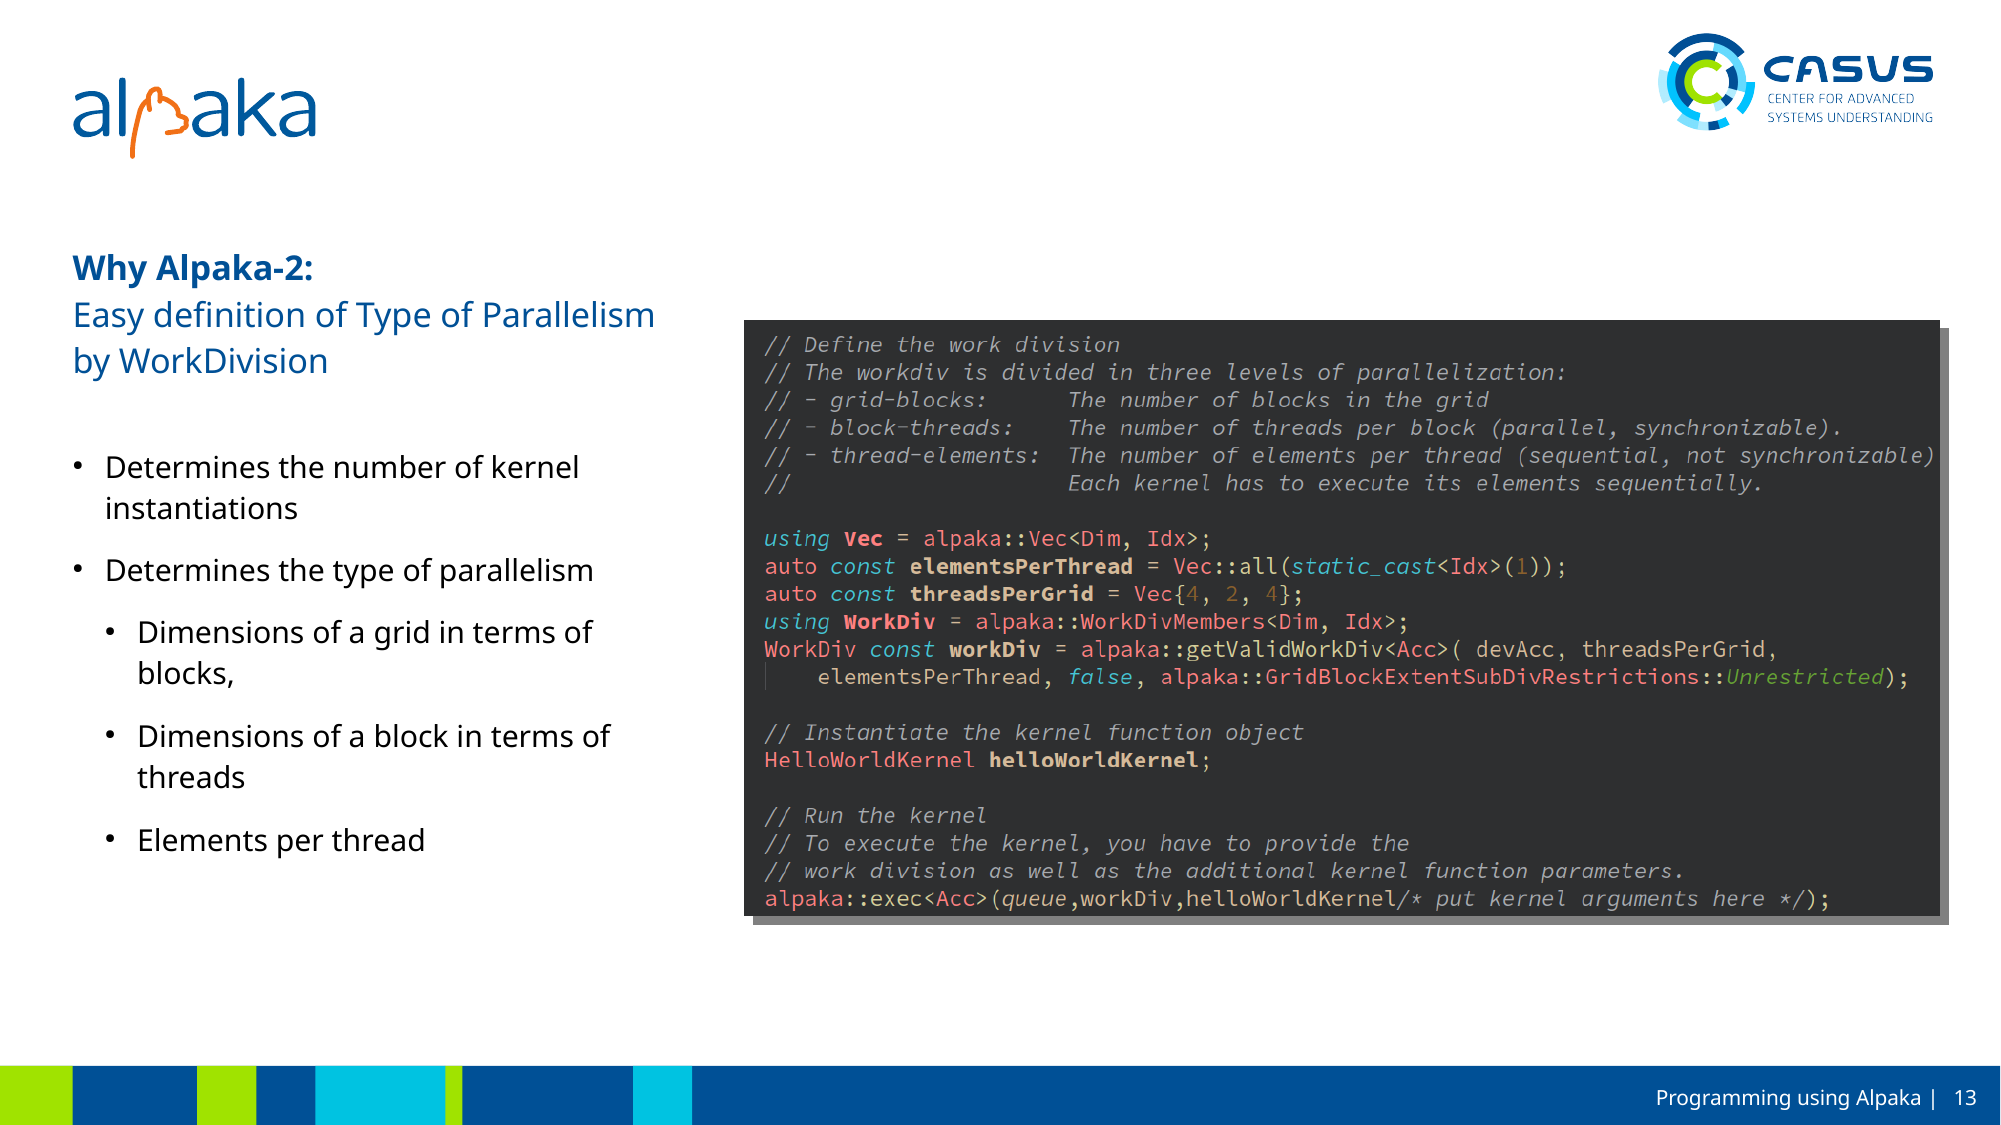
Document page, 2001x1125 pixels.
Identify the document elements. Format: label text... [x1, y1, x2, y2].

picture [72, 76, 317, 160]
list Why Alpaka-2: Easy definition of Type of Parallelism by WorkDivision Determines the number of kernel instantiations Determines the type of parallelism Dimensions of a grid in terms of blocks, Dimensions of a block in terms of threads Elements per thread [72, 198, 697, 861]
picture [1658, 33, 1933, 131]
picture [744, 320, 1940, 916]
